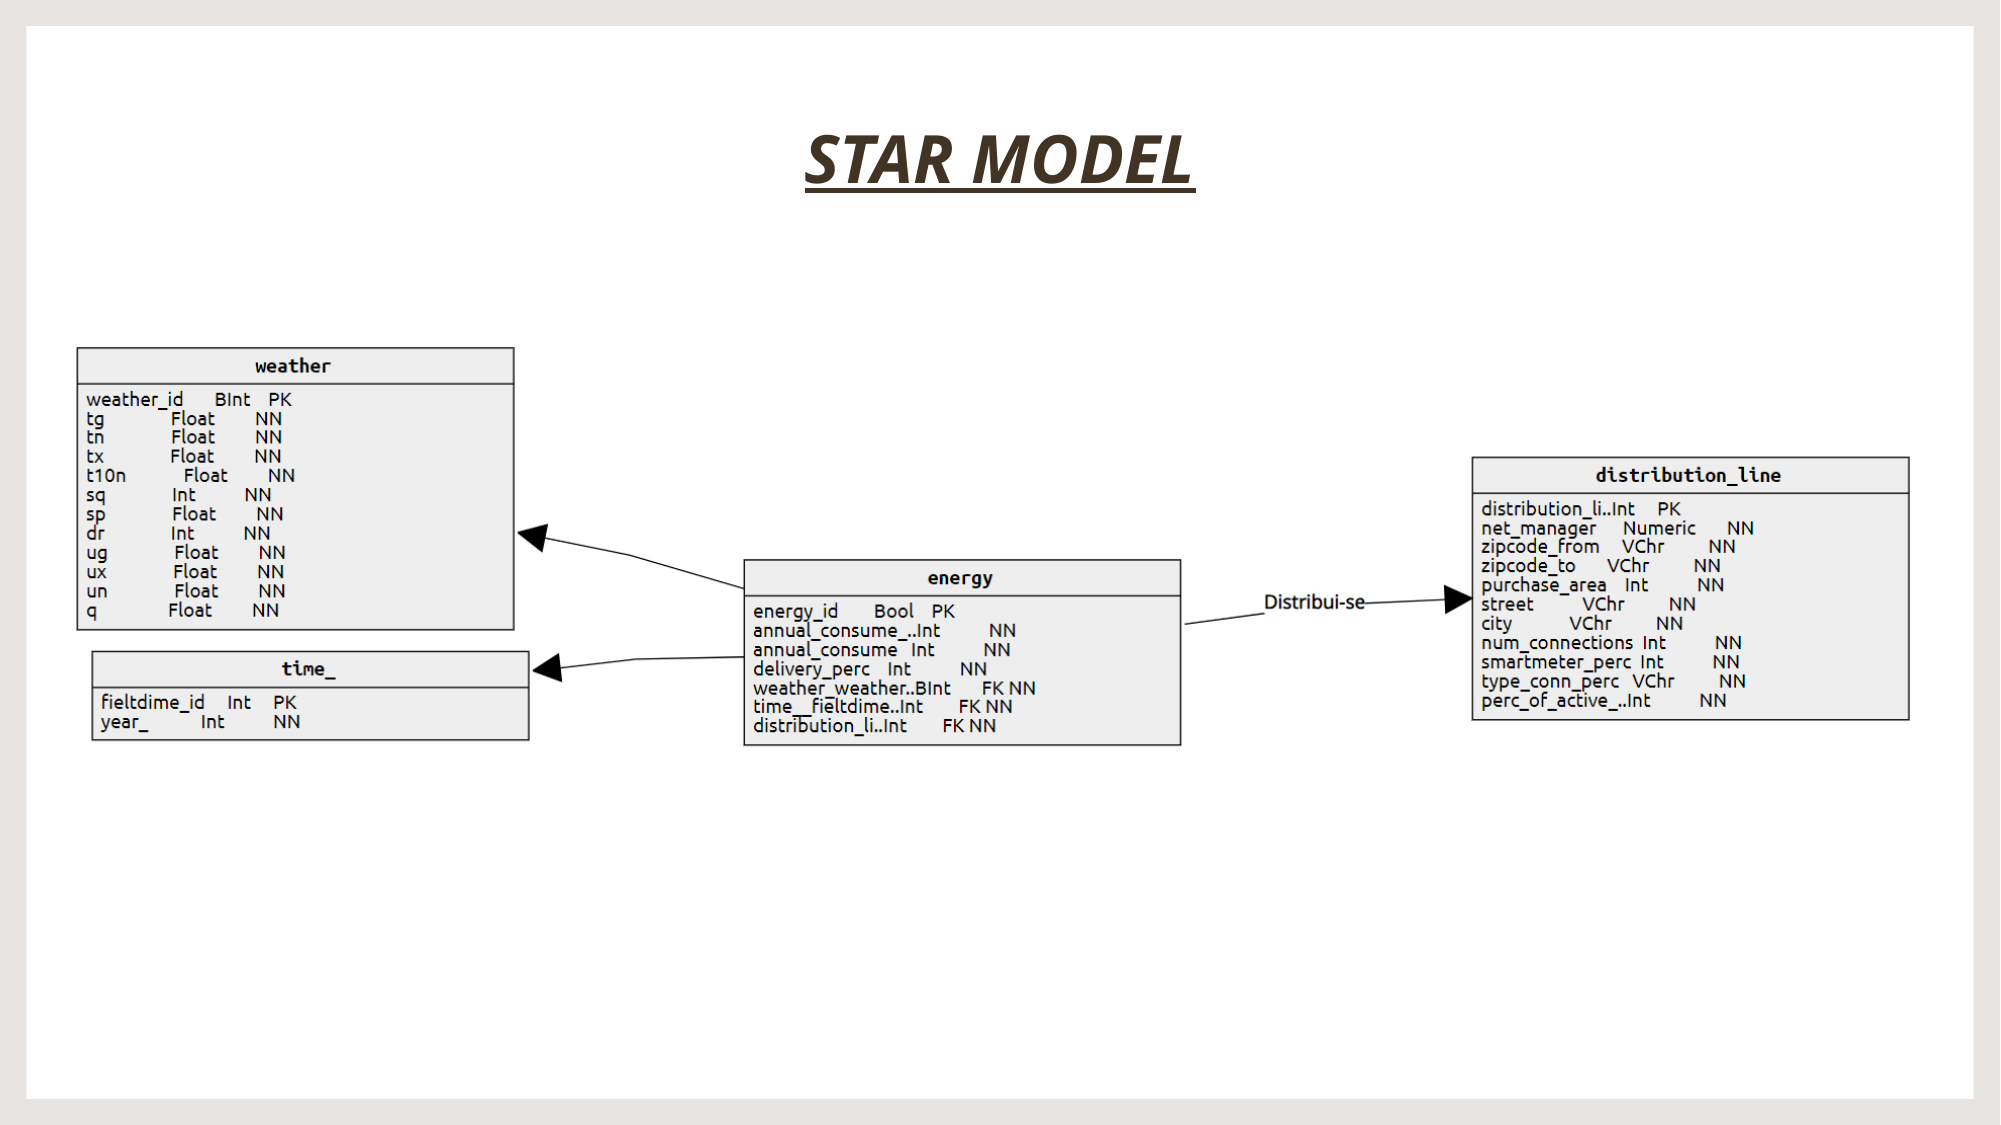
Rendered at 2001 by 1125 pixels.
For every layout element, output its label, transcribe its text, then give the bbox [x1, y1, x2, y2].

picture [61, 330, 1939, 795]
title STAR MODEL [168, 98, 1832, 204]
